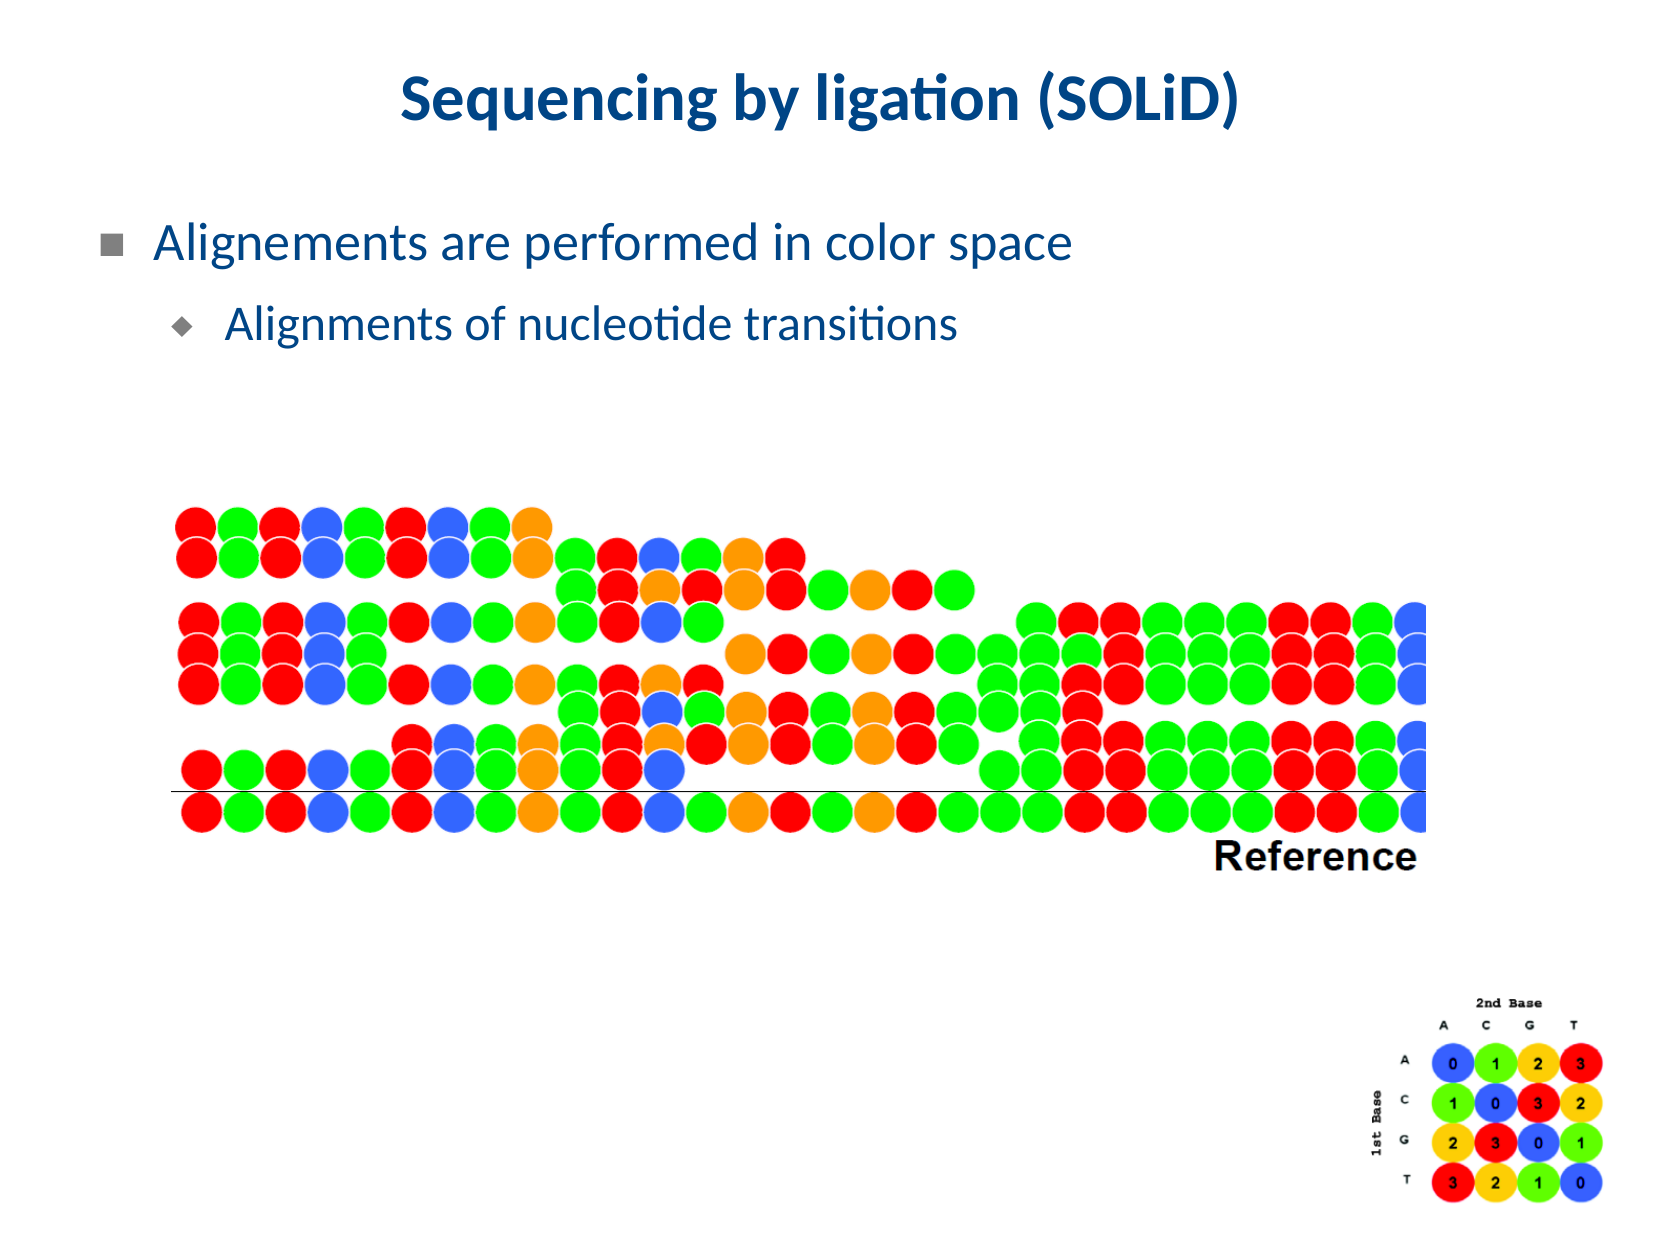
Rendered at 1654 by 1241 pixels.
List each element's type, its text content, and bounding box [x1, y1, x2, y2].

list Alignements are performed in color space Alignments of nucleotide transitions [82, 219, 1571, 640]
picture [1350, 974, 1645, 1235]
picture [171, 640, 1426, 883]
title Sequencing by ligation (SOLiD) [77, 0, 1566, 208]
